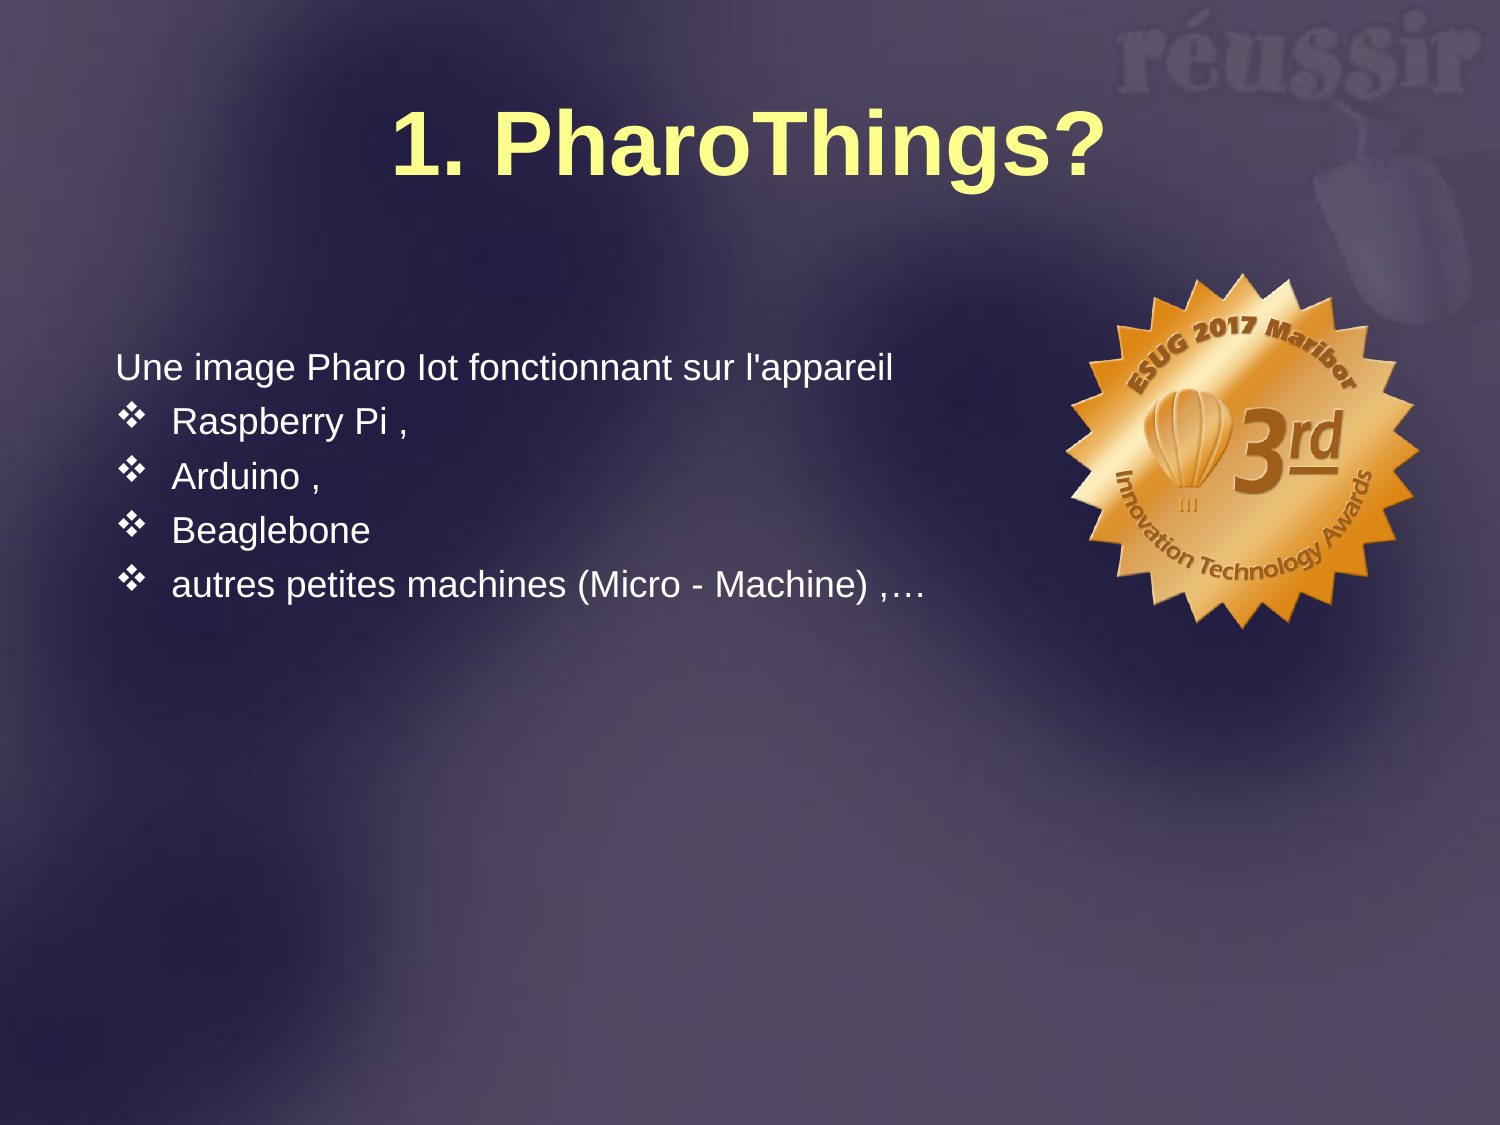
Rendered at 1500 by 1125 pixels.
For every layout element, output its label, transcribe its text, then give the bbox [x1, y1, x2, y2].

picture [0, 0, 1500, 1125]
title 1. PharoThings? [75, 45, 1426, 233]
list Une image Pharo Iot fonctionnant sur l'appareil Raspberry Pi , Arduino , Beaglebone autres petites machines (Micro - Machine) ,… [100, 226, 1451, 1078]
